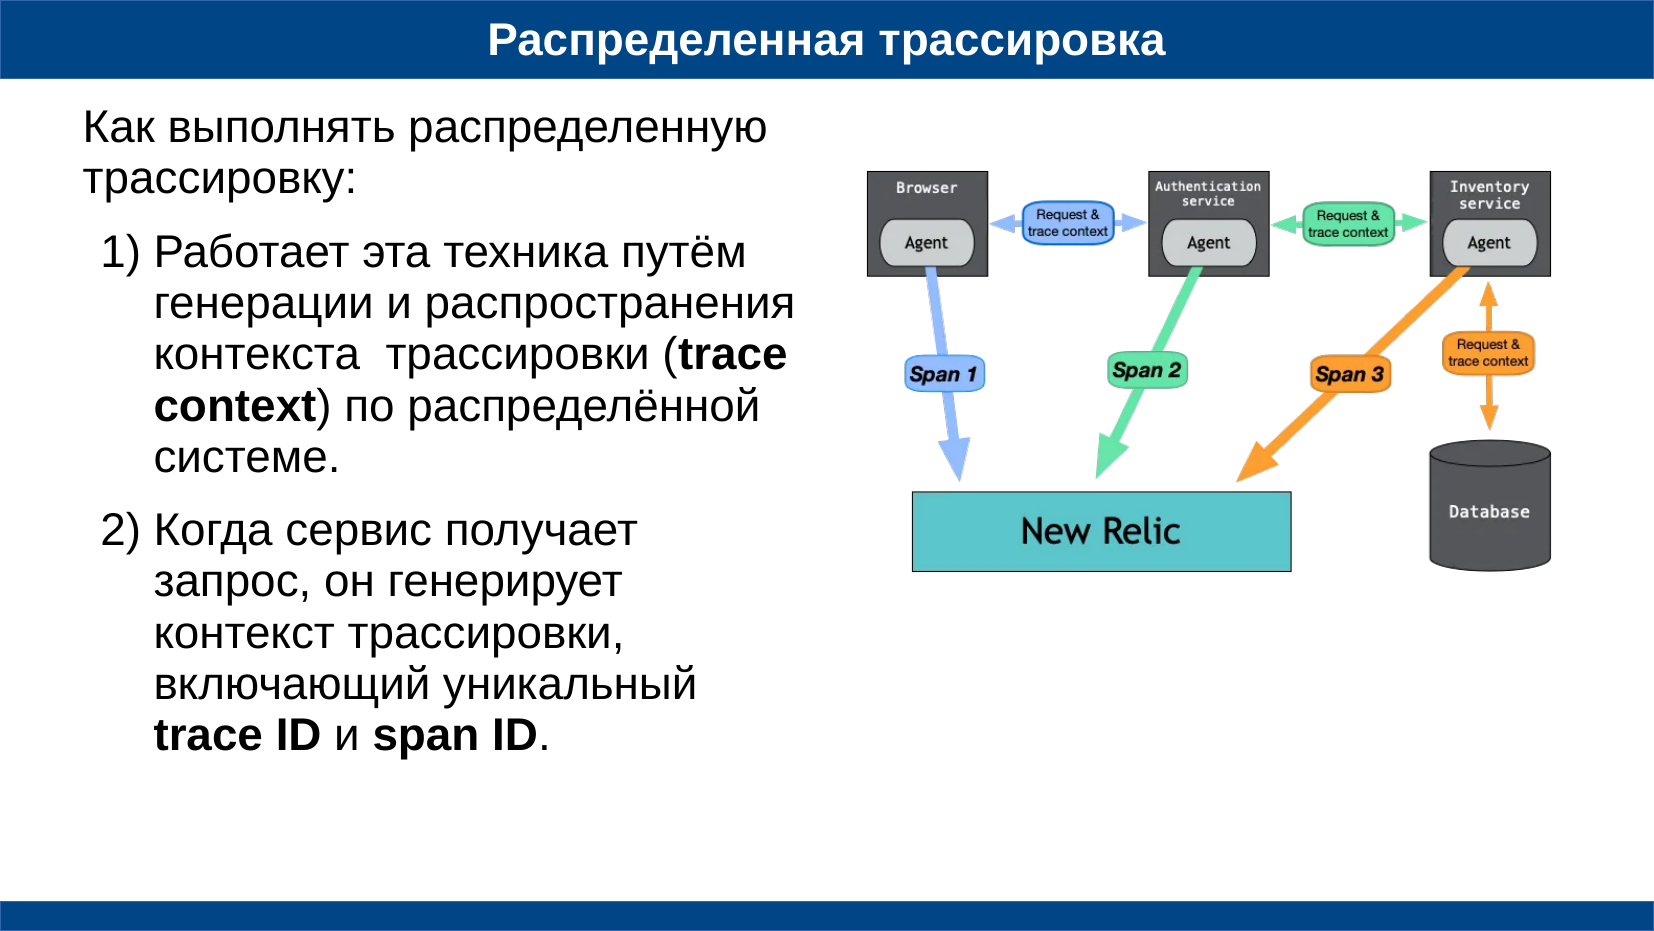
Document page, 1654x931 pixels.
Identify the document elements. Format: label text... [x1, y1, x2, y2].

title Распределенная трассировка [0, 0, 1654, 79]
list Как выполнять распределенную трассировку: Работает эта техника путём генерации и распространения контекста трассировки (trace context) по распределённой системе. Когда сервис получает запрос, он генерирует контекст трассировки, включающий уникальный trace ID и span ID. [82, 101, 809, 841]
picture [845, 101, 1572, 641]
